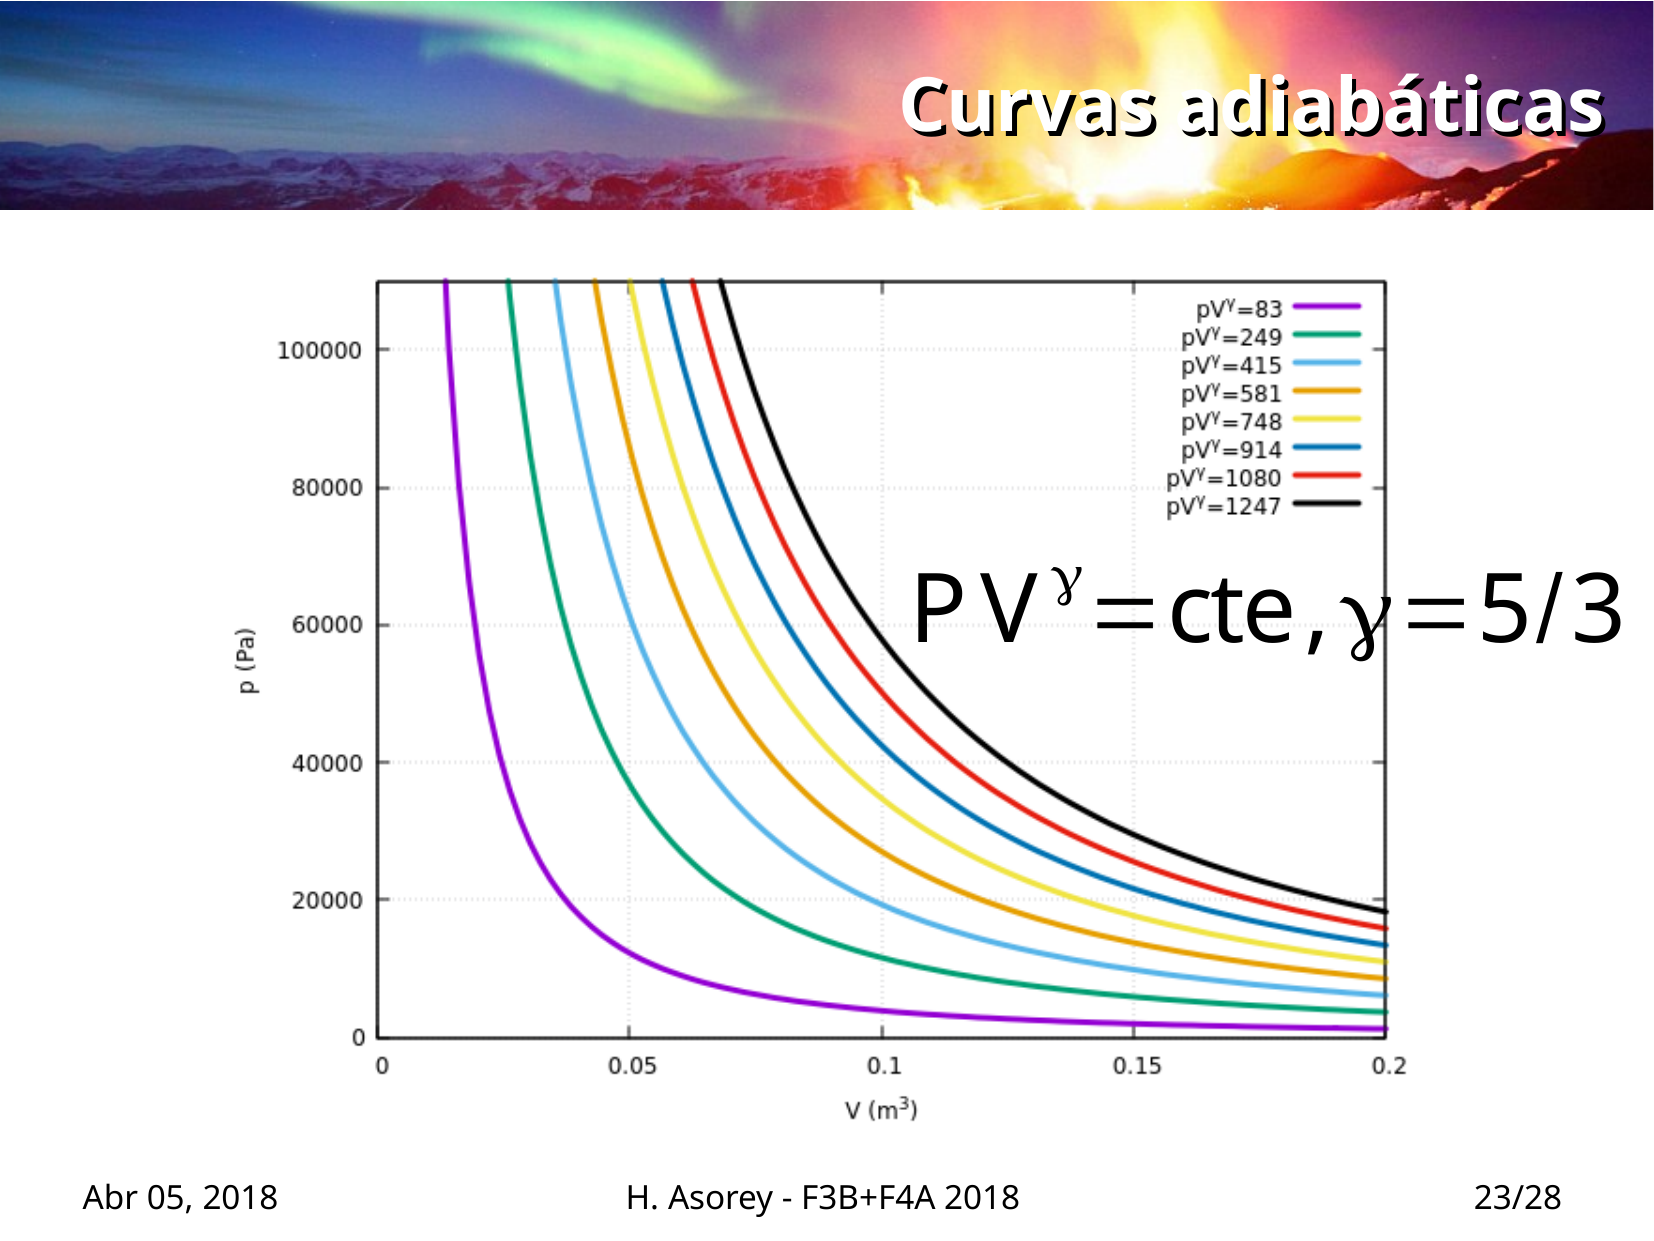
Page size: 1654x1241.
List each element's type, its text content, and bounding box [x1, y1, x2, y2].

chart [903, 549, 1631, 667]
picture [224, 254, 1425, 1156]
picture [0, 1, 1654, 210]
title Curvas adiabáticas [45, 15, 1606, 191]
